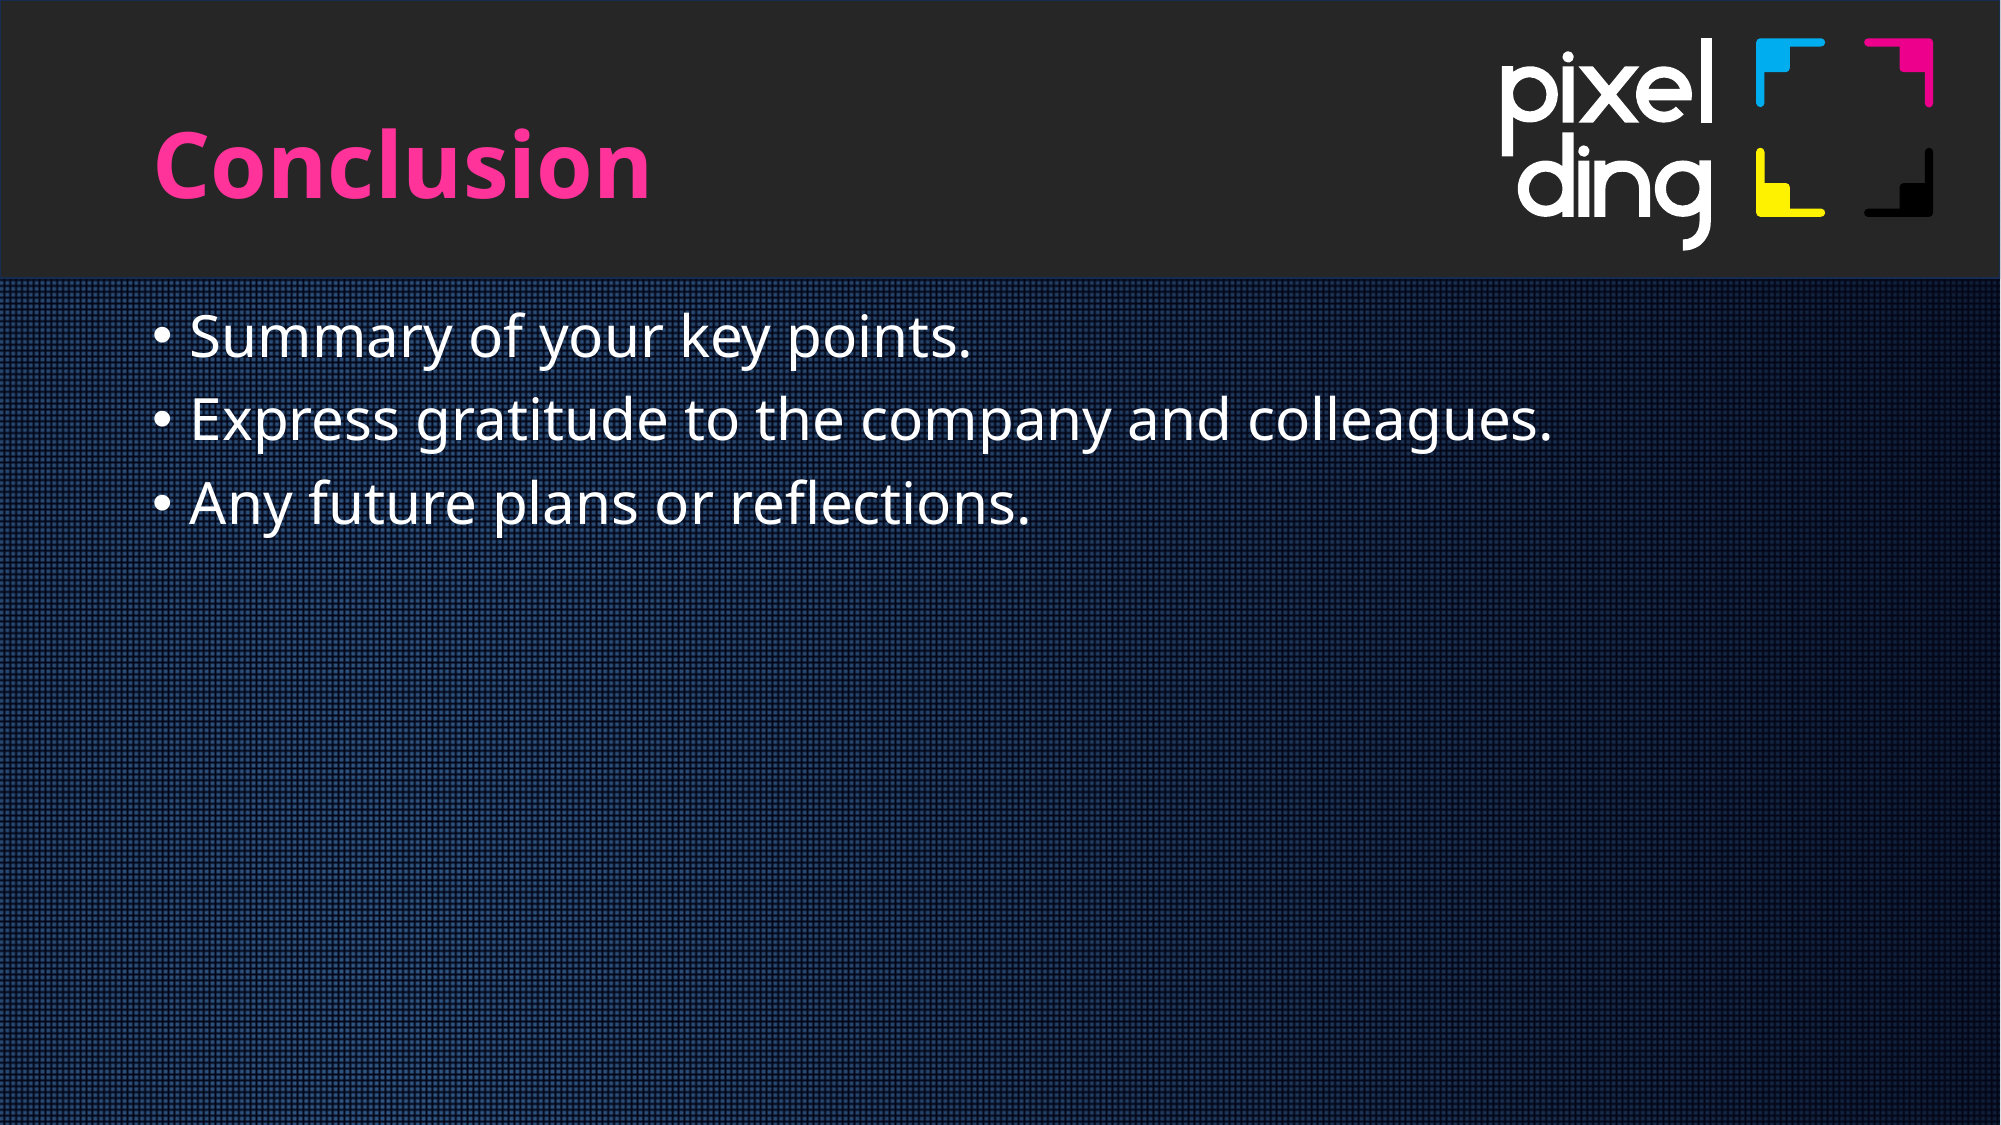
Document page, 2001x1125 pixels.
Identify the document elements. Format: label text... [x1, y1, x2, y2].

title Conclusion [137, 59, 1863, 278]
list Summary of your key points. Express gratitude to the company and colleagues. Any future plans or reflections. [137, 299, 1863, 1014]
